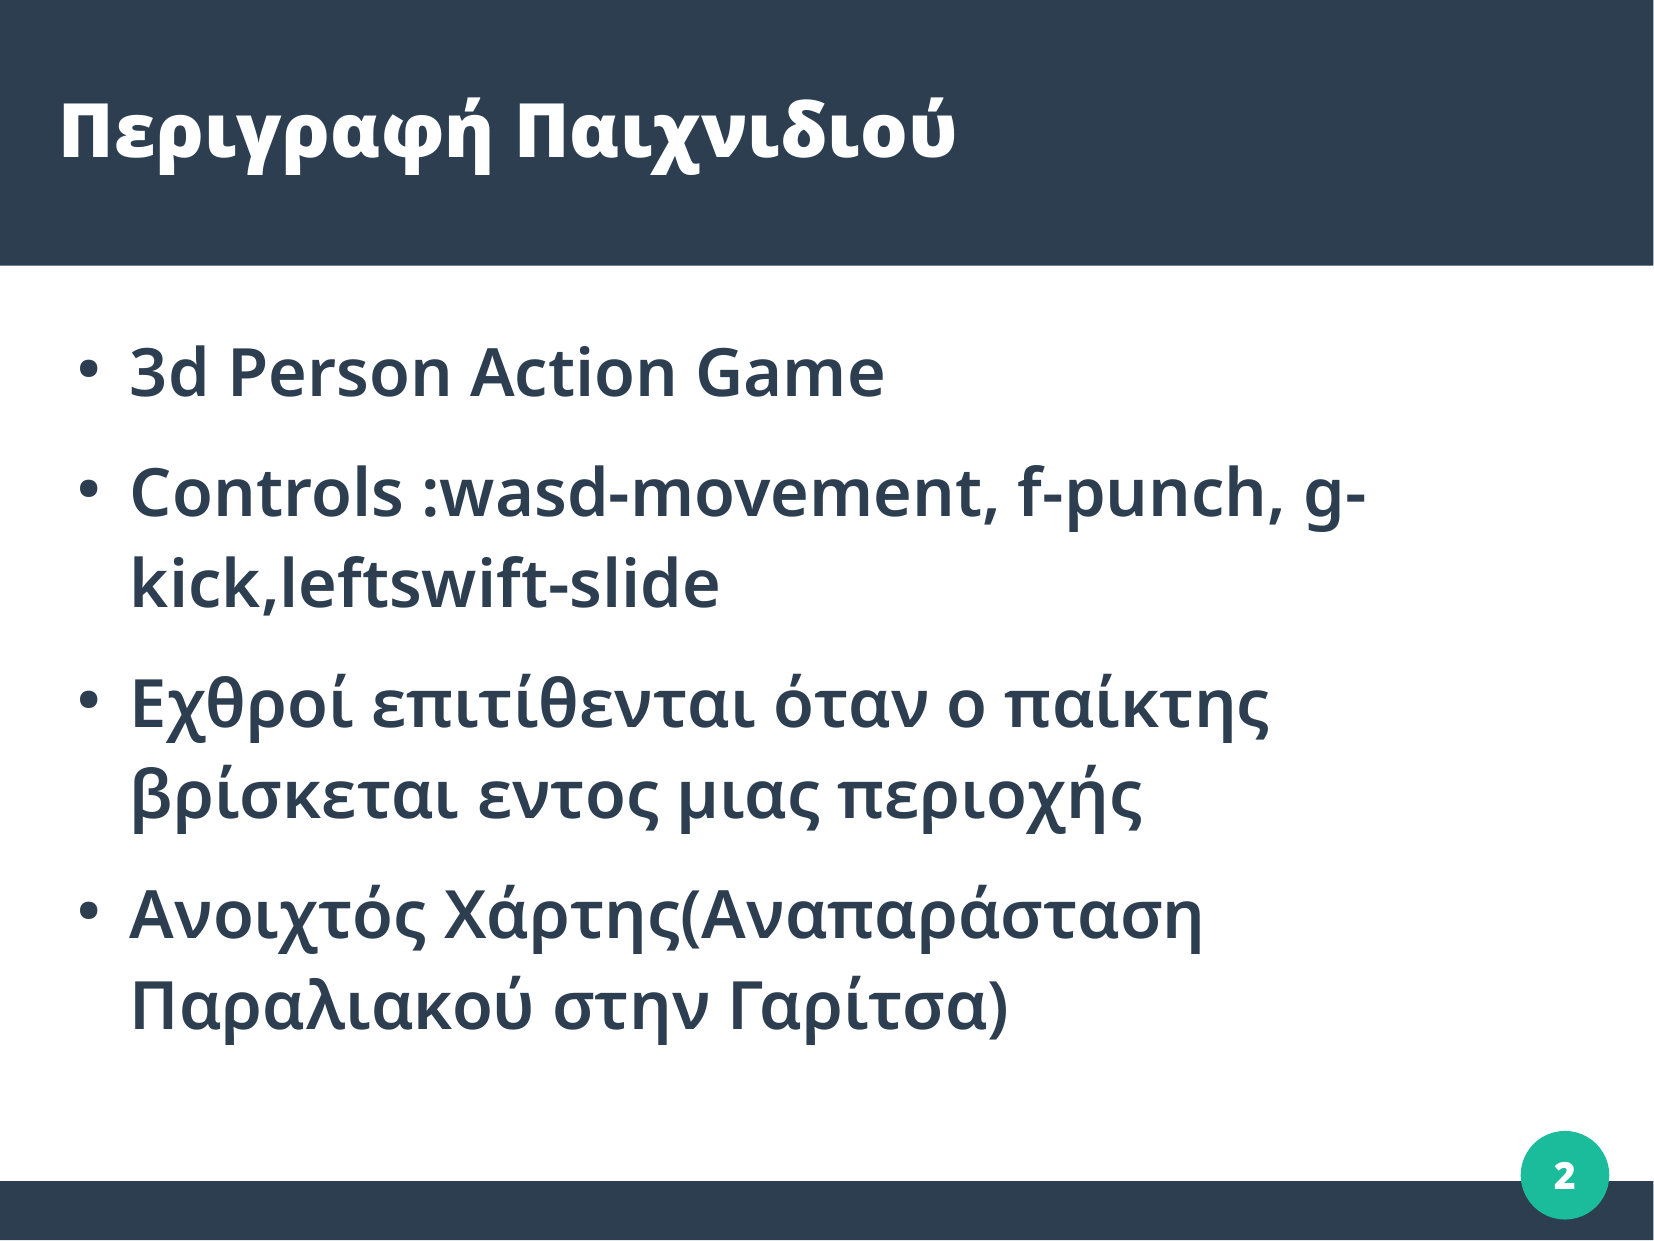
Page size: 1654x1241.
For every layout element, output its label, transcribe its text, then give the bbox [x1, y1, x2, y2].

list 3d Person Action Game Controls :wasd-movement, f-punch, g-kick,leftswift-slide Εχθροί επιτίθενται όταν ο παίκτης βρίσκεται εντος μιας περιοχής Ανοιχτός Χάρτης(Αναπαράσταση Παραλιακού στην Γαρίτσα) [59, 324, 1595, 1152]
title Περιγραφή Παιχνιδιού [59, 49, 1595, 207]
